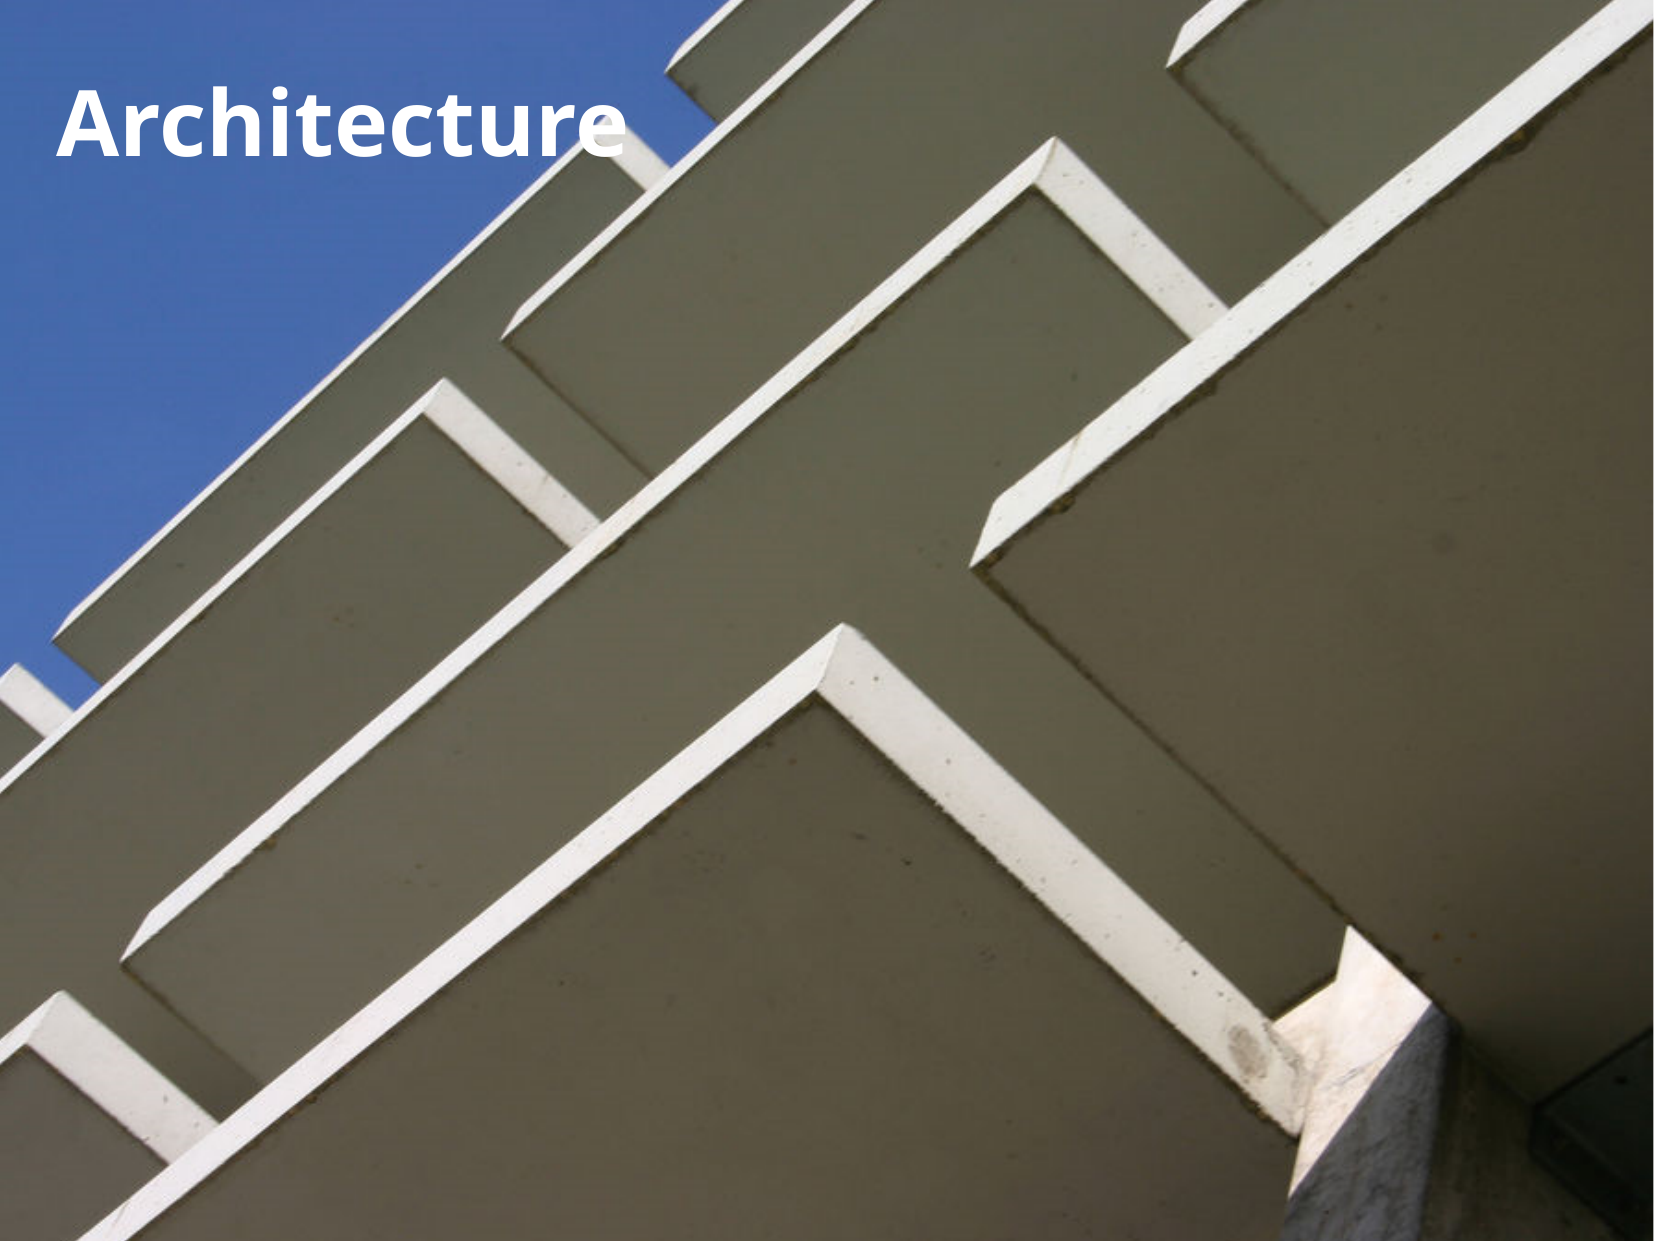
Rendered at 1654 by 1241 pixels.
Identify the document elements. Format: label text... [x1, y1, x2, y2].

picture [0, 0, 1654, 1241]
text_box Architecture [41, 50, 709, 178]
